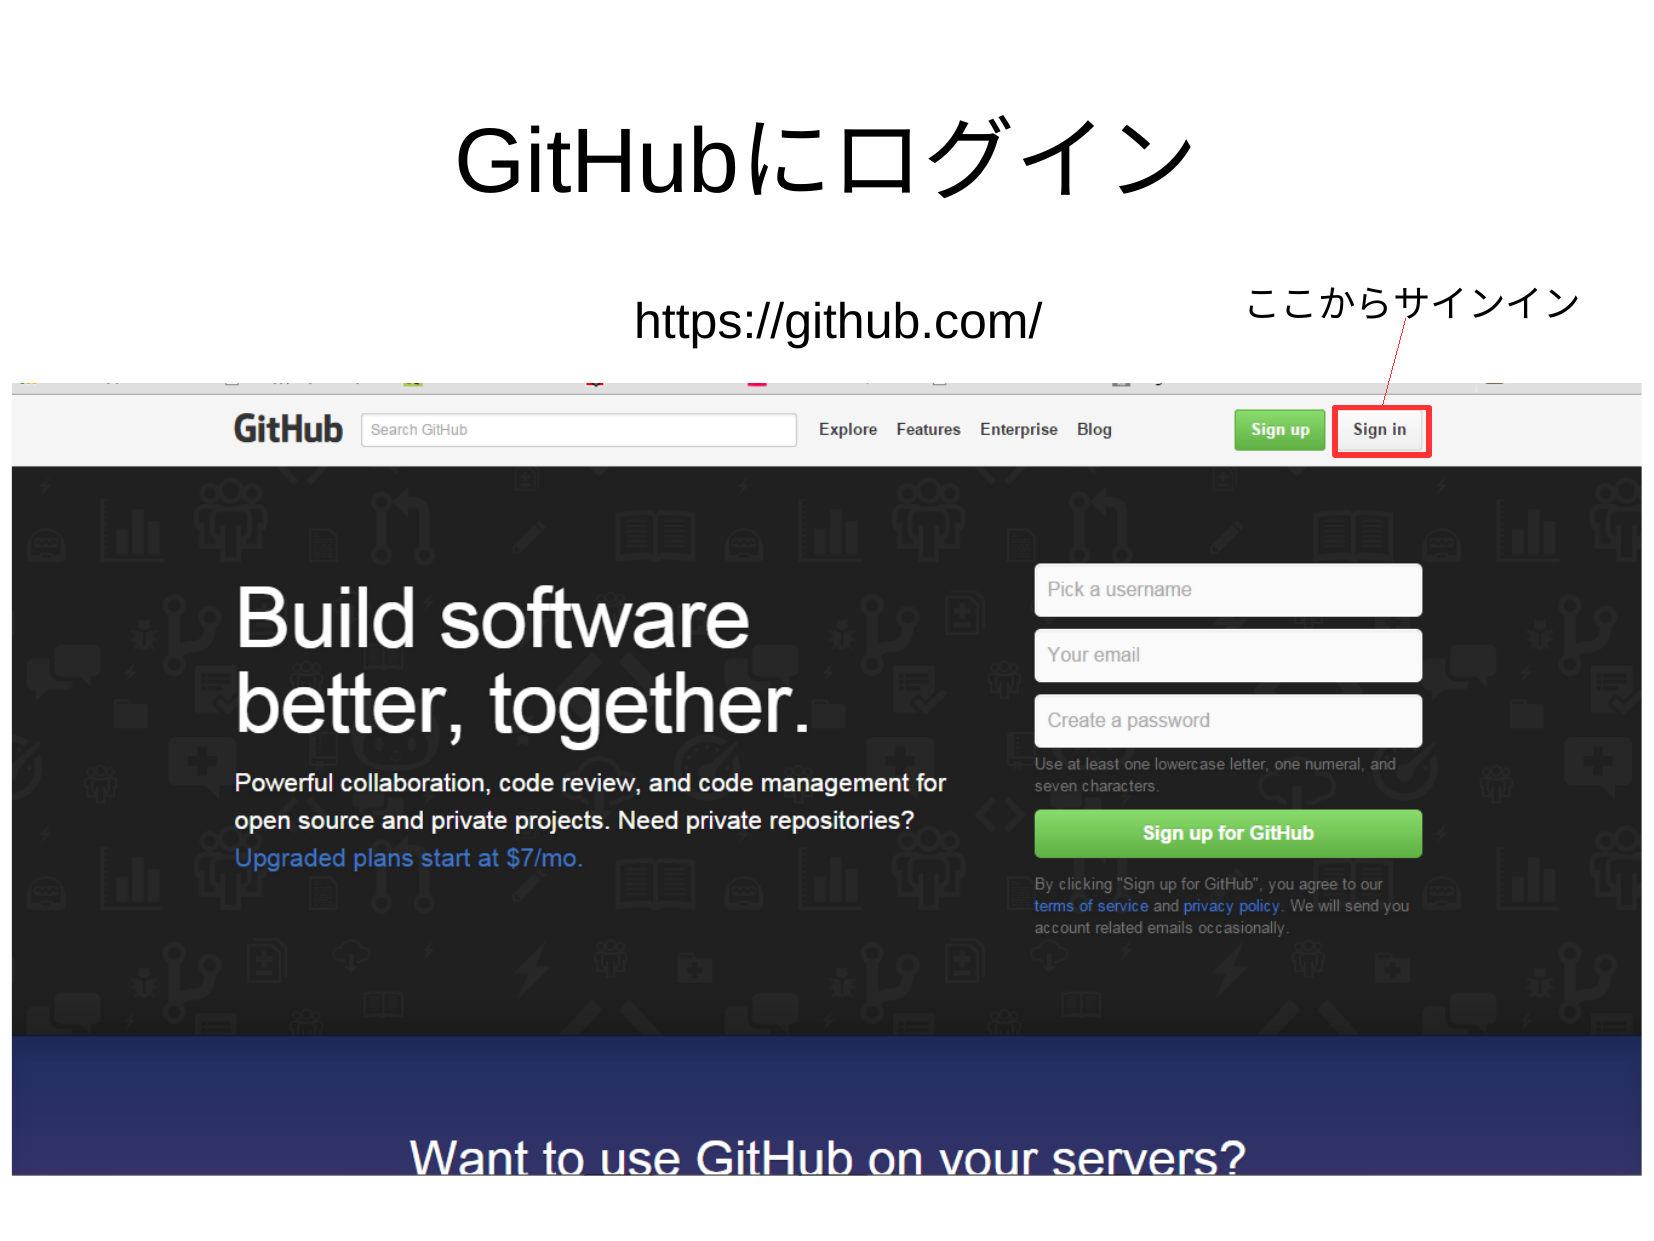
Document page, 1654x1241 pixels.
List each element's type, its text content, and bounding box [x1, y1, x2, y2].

title GitHubにログイン [82, 49, 1571, 257]
picture [11, 383, 1642, 1176]
text_box ここからサインイン [1228, 266, 1619, 319]
text_box https://github.com/ [578, 285, 1099, 357]
